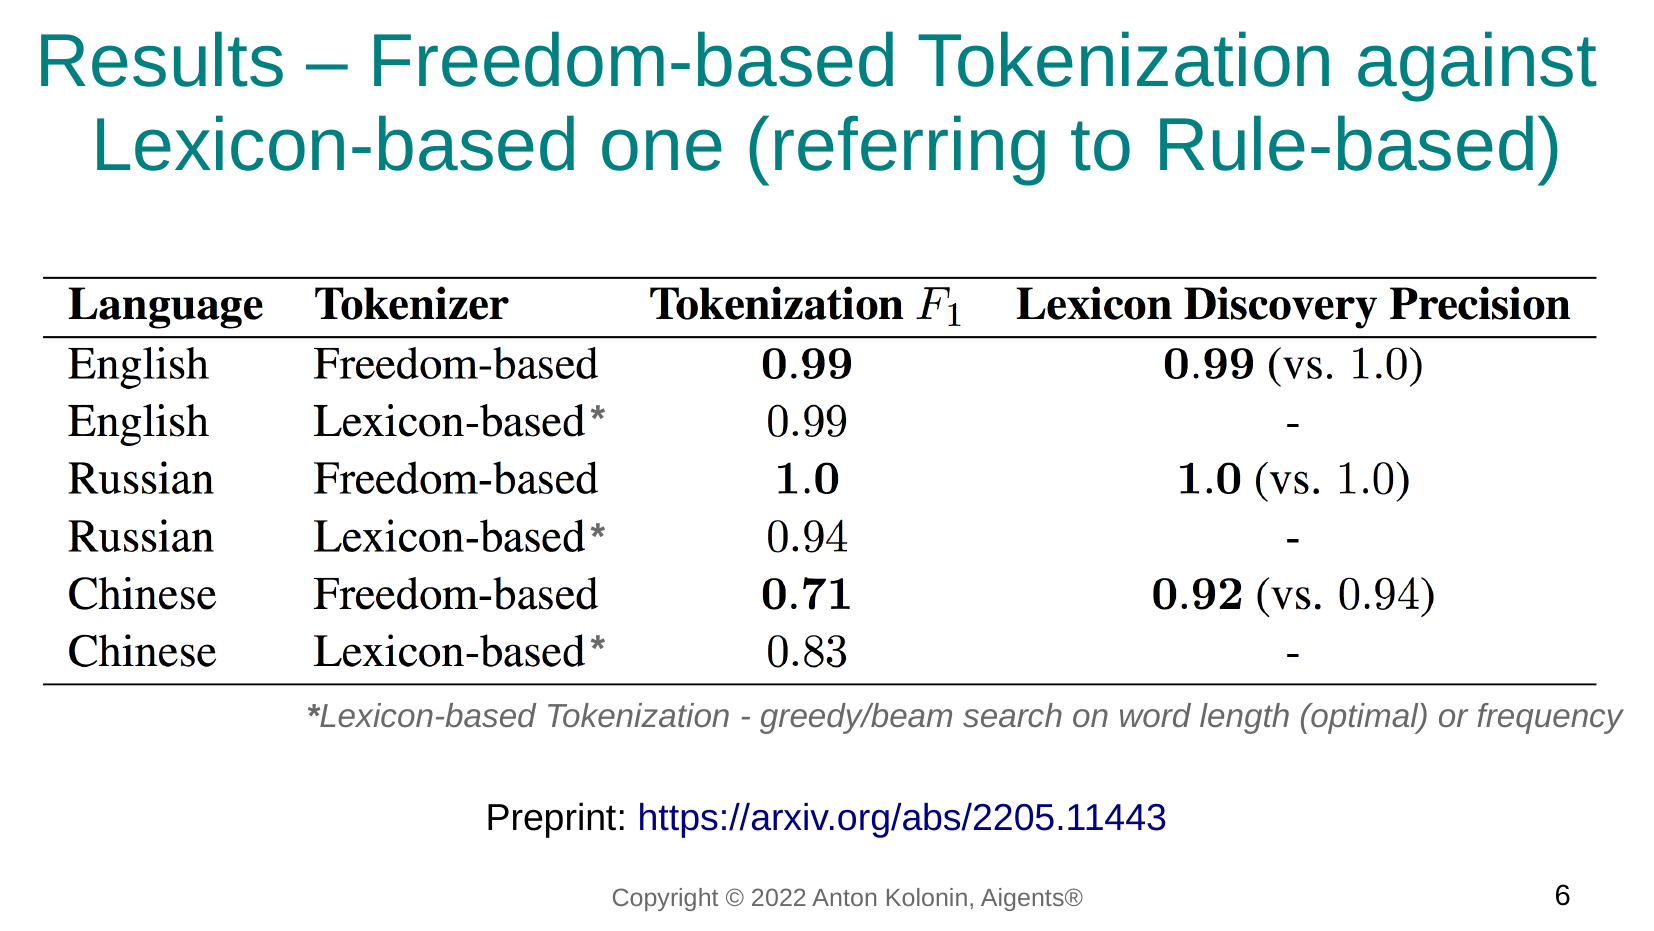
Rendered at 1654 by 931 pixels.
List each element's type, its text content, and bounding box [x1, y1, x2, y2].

text_box *Lexicon-based Tokenization - greedy/beam search on word length (optimal) or frequency [291, 690, 1649, 742]
text_box * [574, 508, 625, 565]
text_box * [574, 620, 625, 678]
text_box Preprint: https://arxiv.org/abs/2205.11443 [470, 789, 1182, 846]
picture [30, 262, 1610, 700]
text_box * [574, 390, 625, 447]
text_box Results – Freedom-based Tokenization against Lexicon-based one (referring to Rule-based) [0, 33, 1630, 170]
